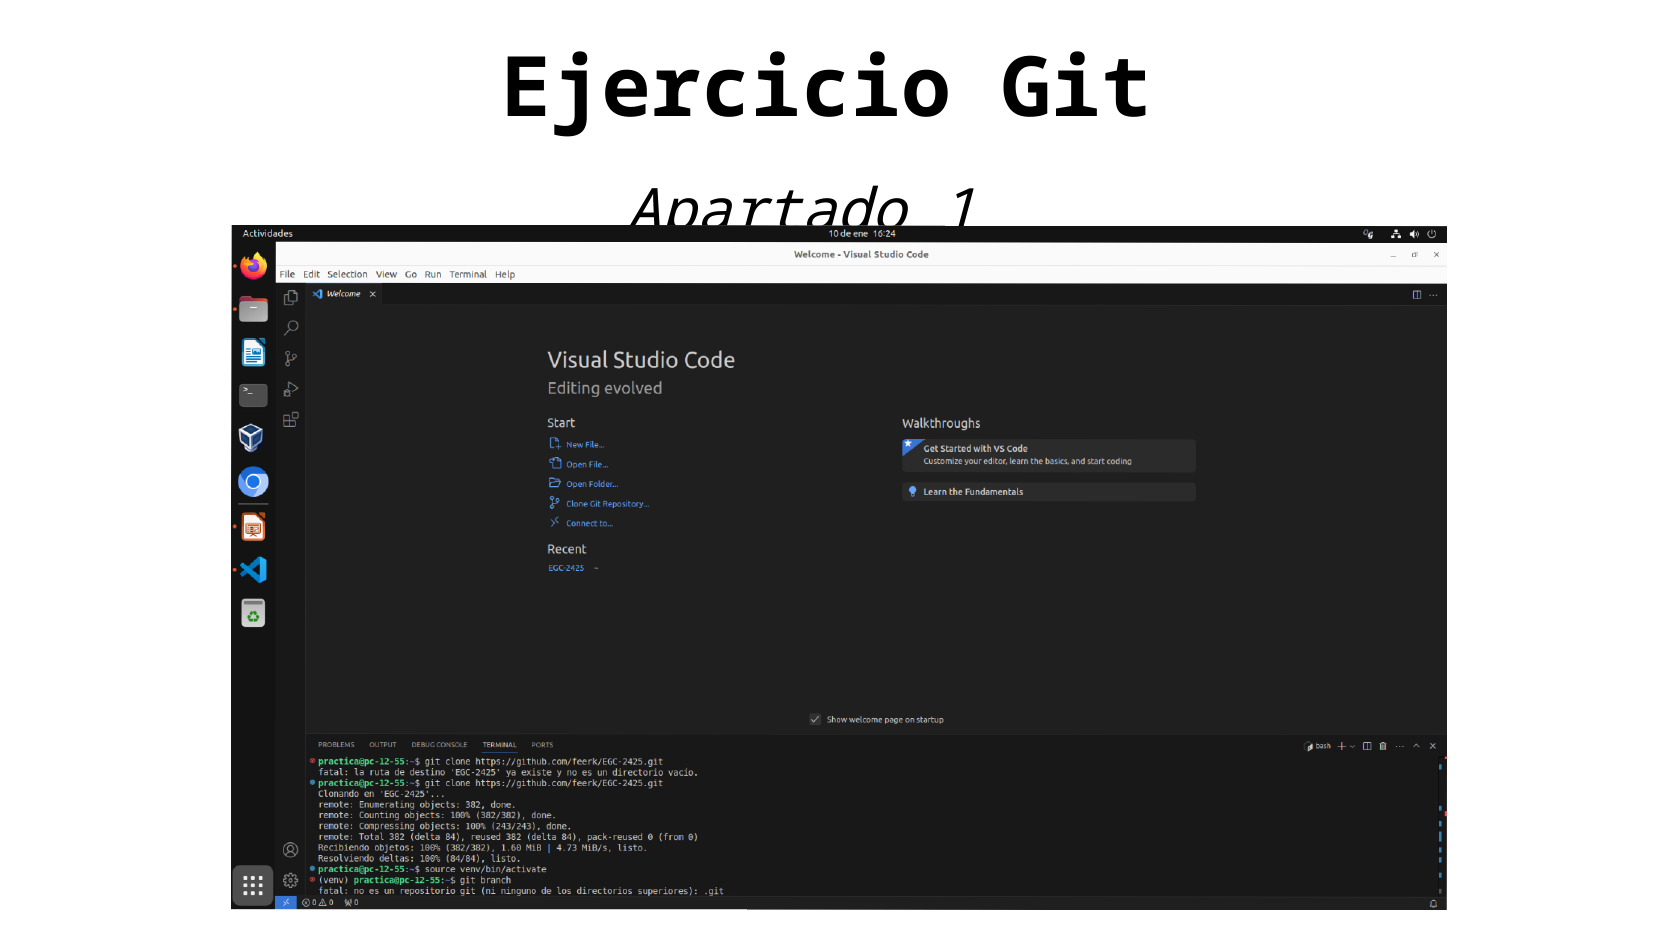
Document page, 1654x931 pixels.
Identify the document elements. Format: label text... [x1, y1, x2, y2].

title Ejercicio Git Apartado 1 [82, 57, 1571, 217]
subtitle [82, 217, 1571, 758]
picture [230, 224, 1447, 910]
